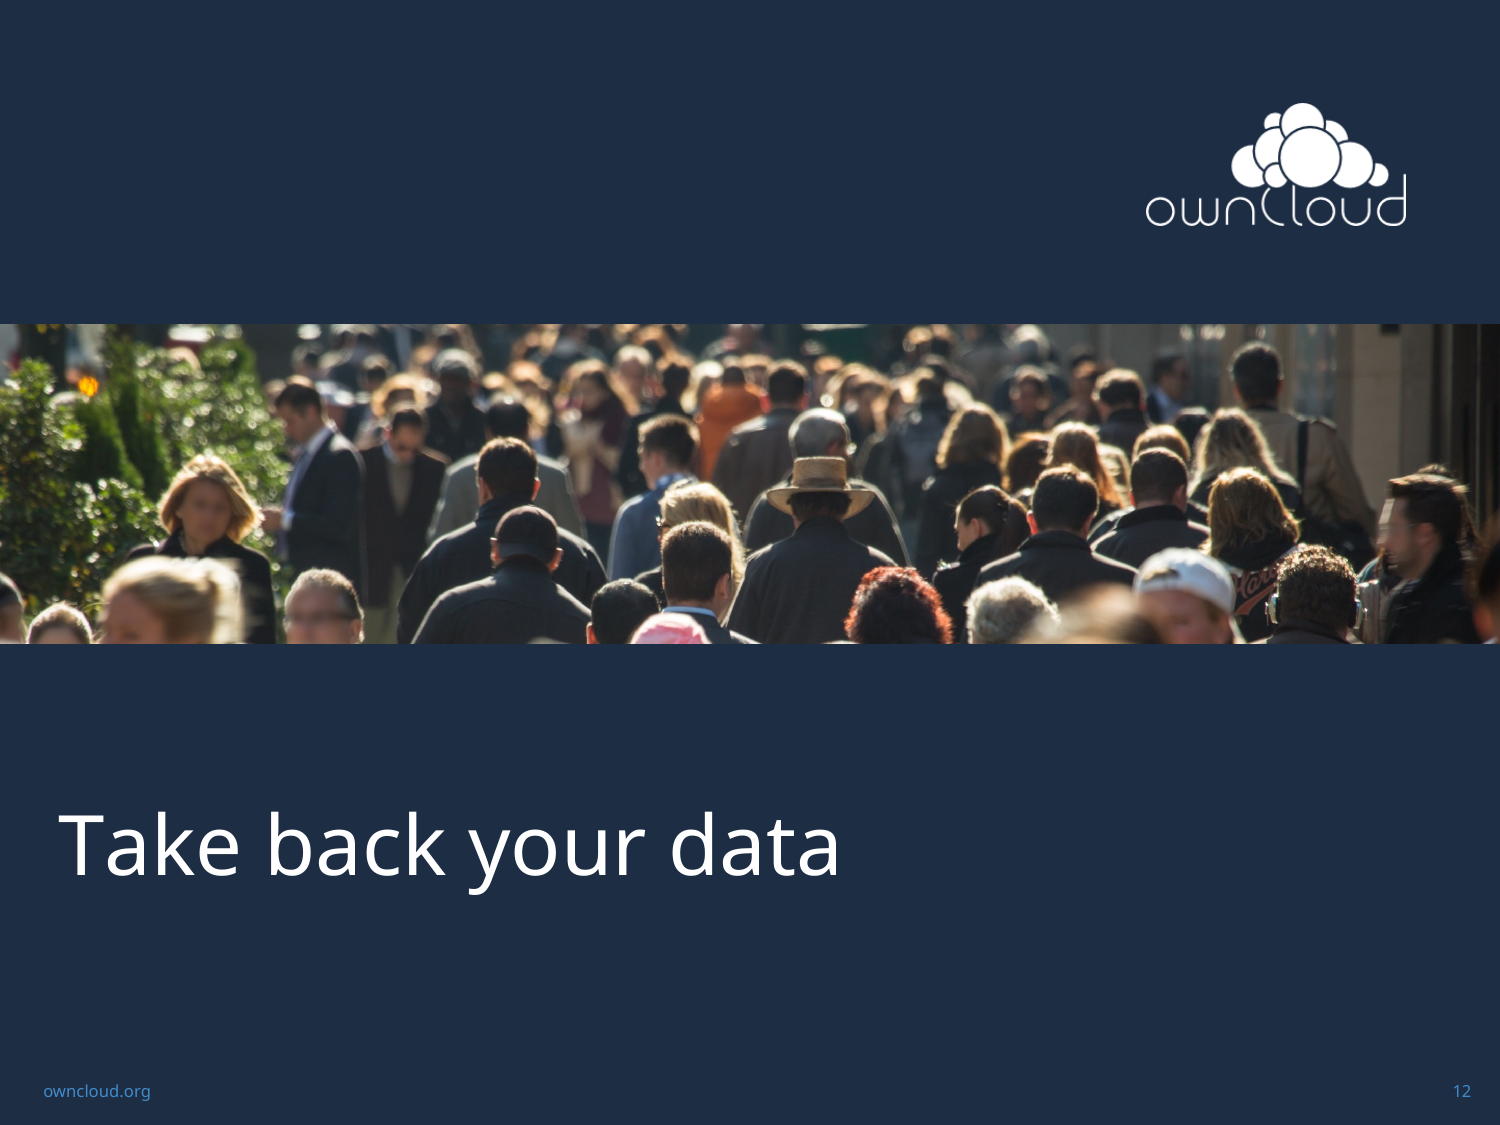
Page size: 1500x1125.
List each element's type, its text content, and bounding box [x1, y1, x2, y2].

picture [0, 324, 1500, 644]
picture [1146, 103, 1406, 226]
title Take back your data [58, 754, 1427, 942]
